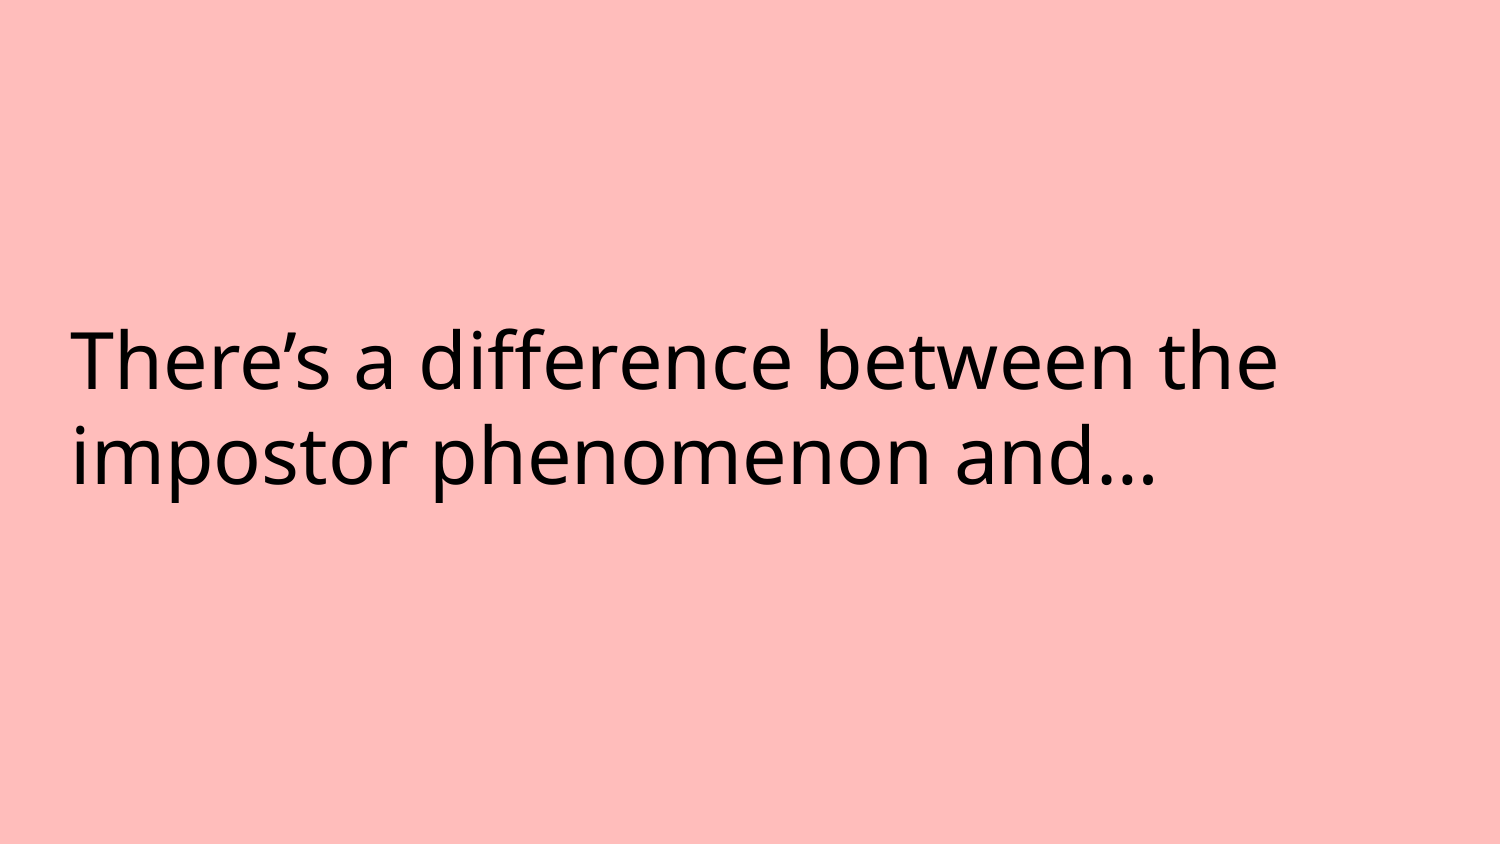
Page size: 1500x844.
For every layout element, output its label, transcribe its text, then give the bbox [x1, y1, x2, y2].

title There’s a difference between the impostor phenomenon and… [70, 309, 1416, 422]
